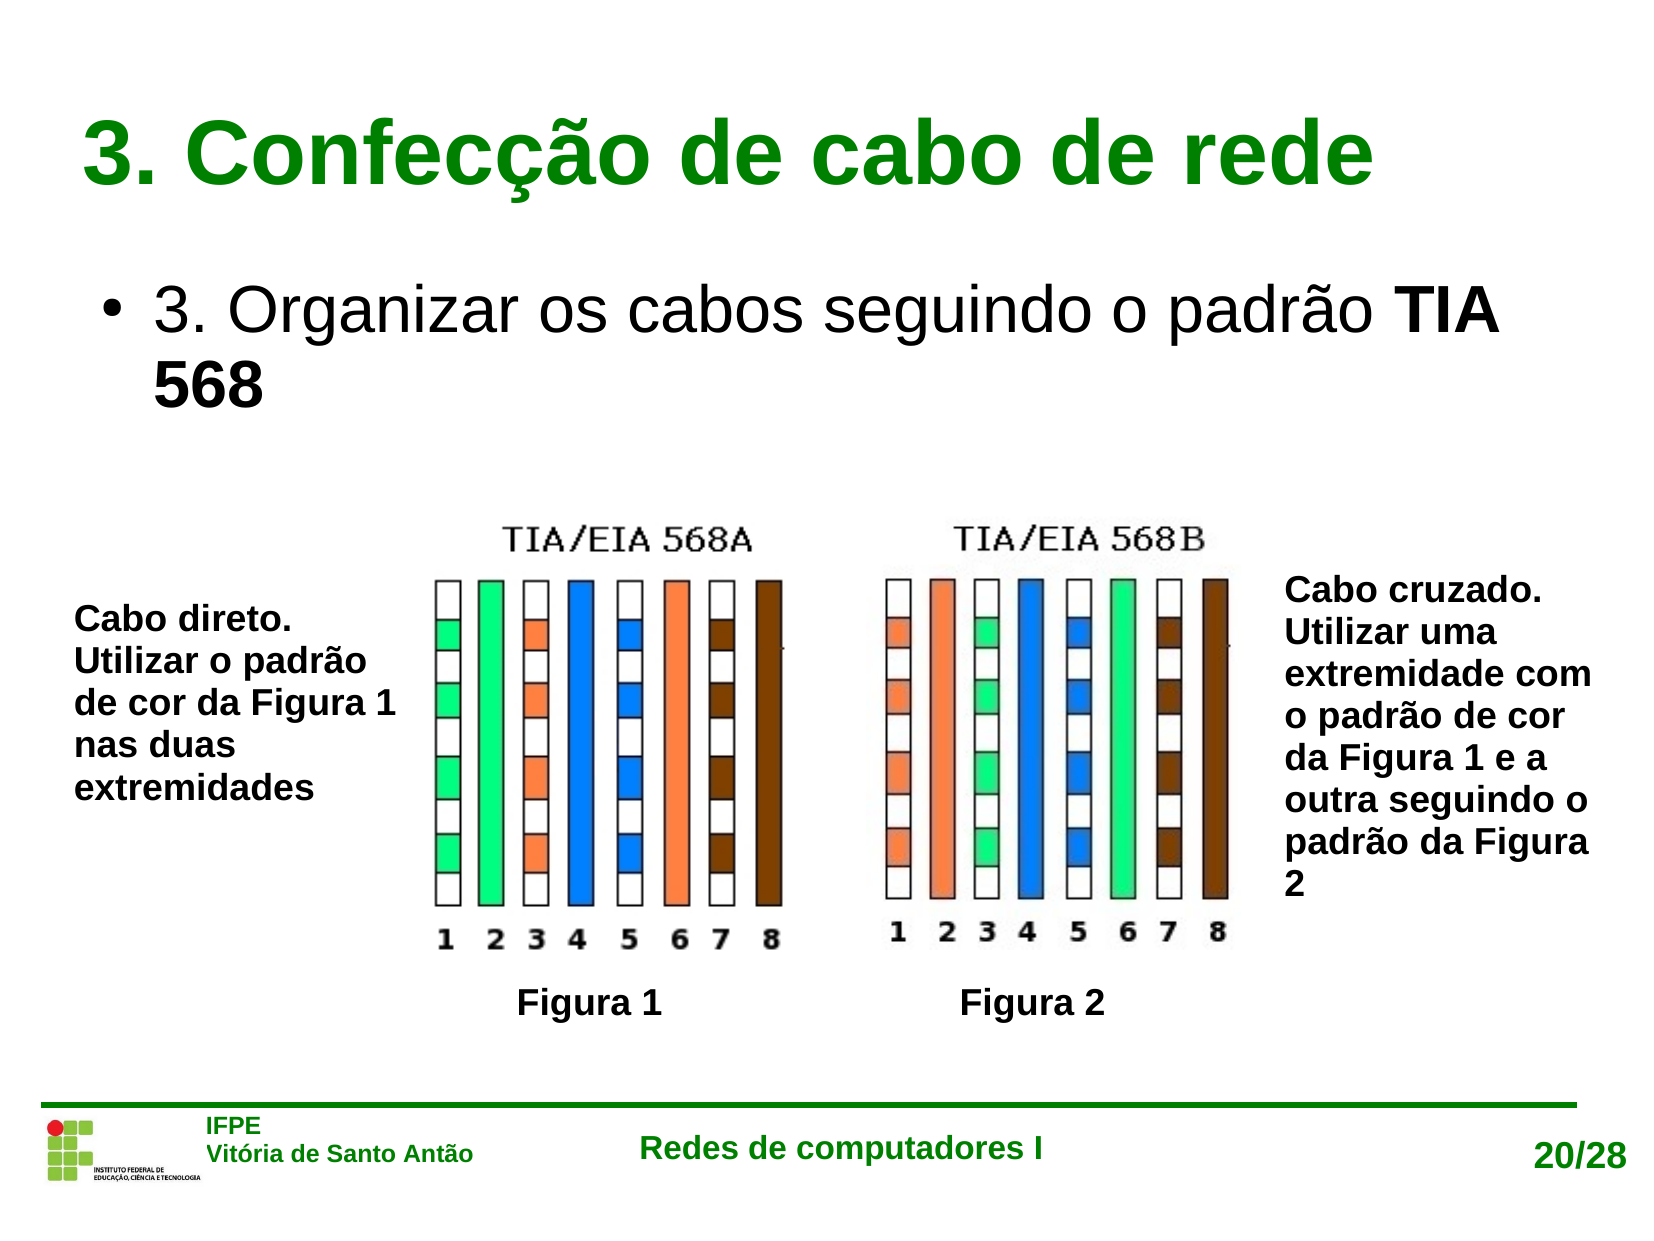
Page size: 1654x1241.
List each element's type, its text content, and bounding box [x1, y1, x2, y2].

title 3. Confecção de cabo de rede [82, 49, 1571, 257]
picture [866, 501, 1241, 950]
picture [39, 1111, 207, 1191]
list 3. Organizar os cabos seguindo o padrão TIA 568 [82, 272, 1571, 1091]
text_box Cabo cruzado. Utilizar uma extremidade com o padrão de cor da Figura 1 e a outra seguindo o padrão da Figura 2 [1269, 561, 1625, 916]
picture [413, 501, 795, 959]
text_box Figura 1 [501, 974, 709, 1032]
text_box Figura 2 [944, 974, 1270, 1034]
text_box Cabo direto. Utilizar o padrão de cor da Figura 1 nas duas extremidades [59, 590, 414, 816]
